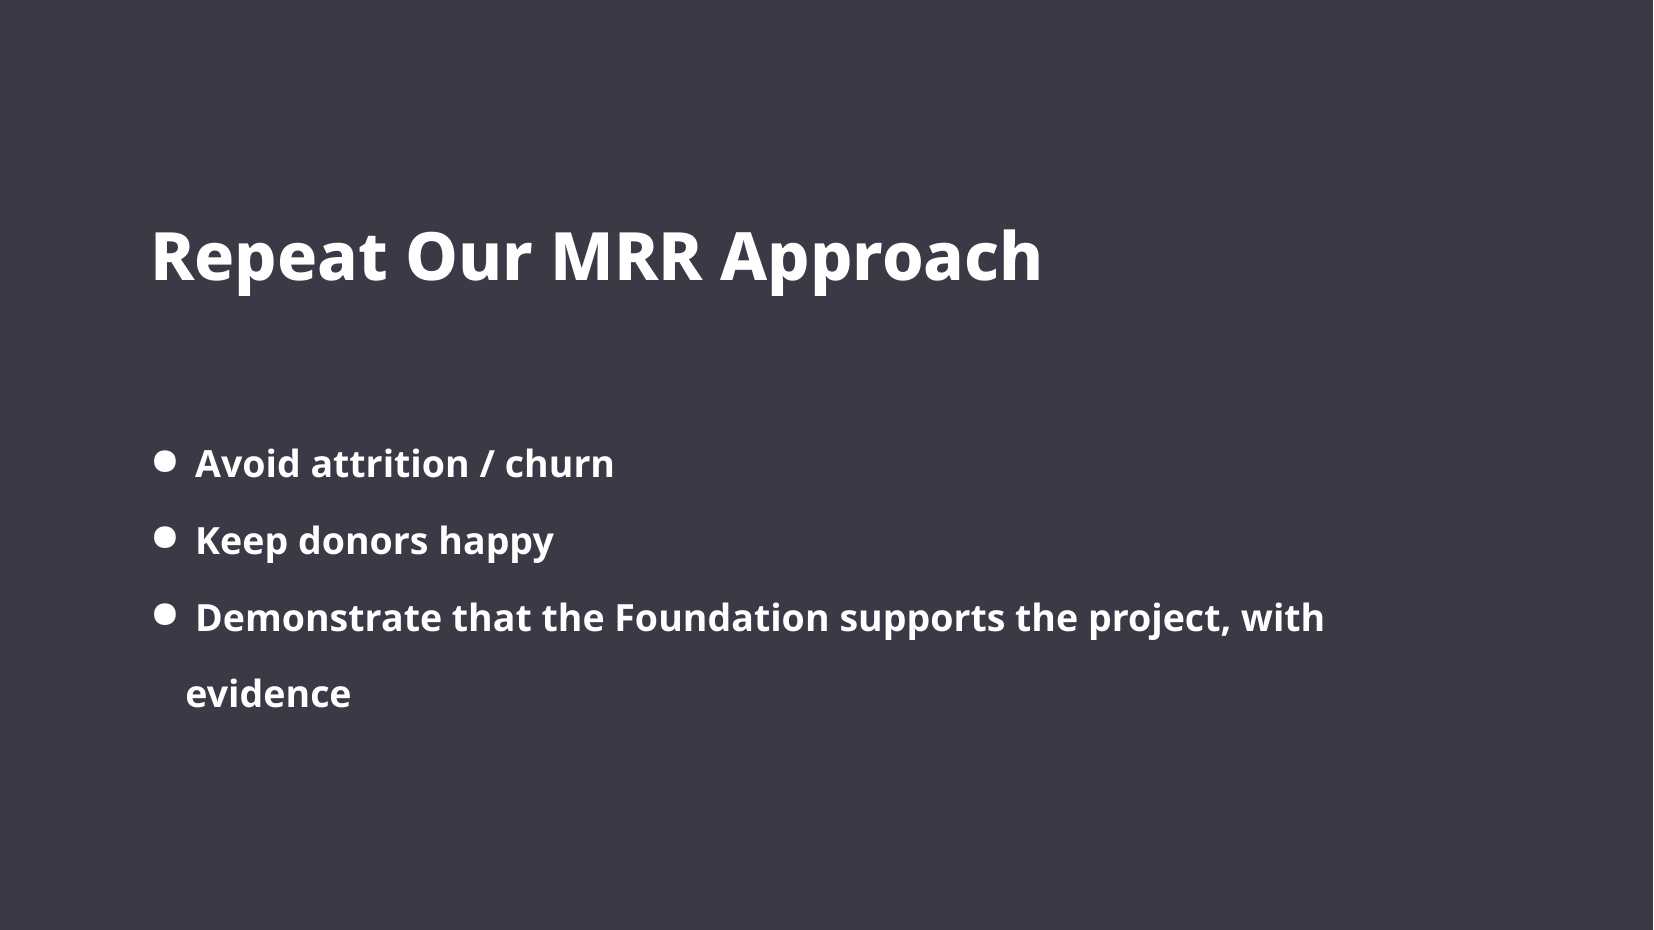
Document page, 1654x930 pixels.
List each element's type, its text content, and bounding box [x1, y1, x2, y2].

title Repeat Our MRR Approach [150, 138, 1426, 301]
text_box Avoid attrition / churn Keep donors happy Demonstrate that the Foundation supports the project, with evidence [150, 412, 1500, 767]
